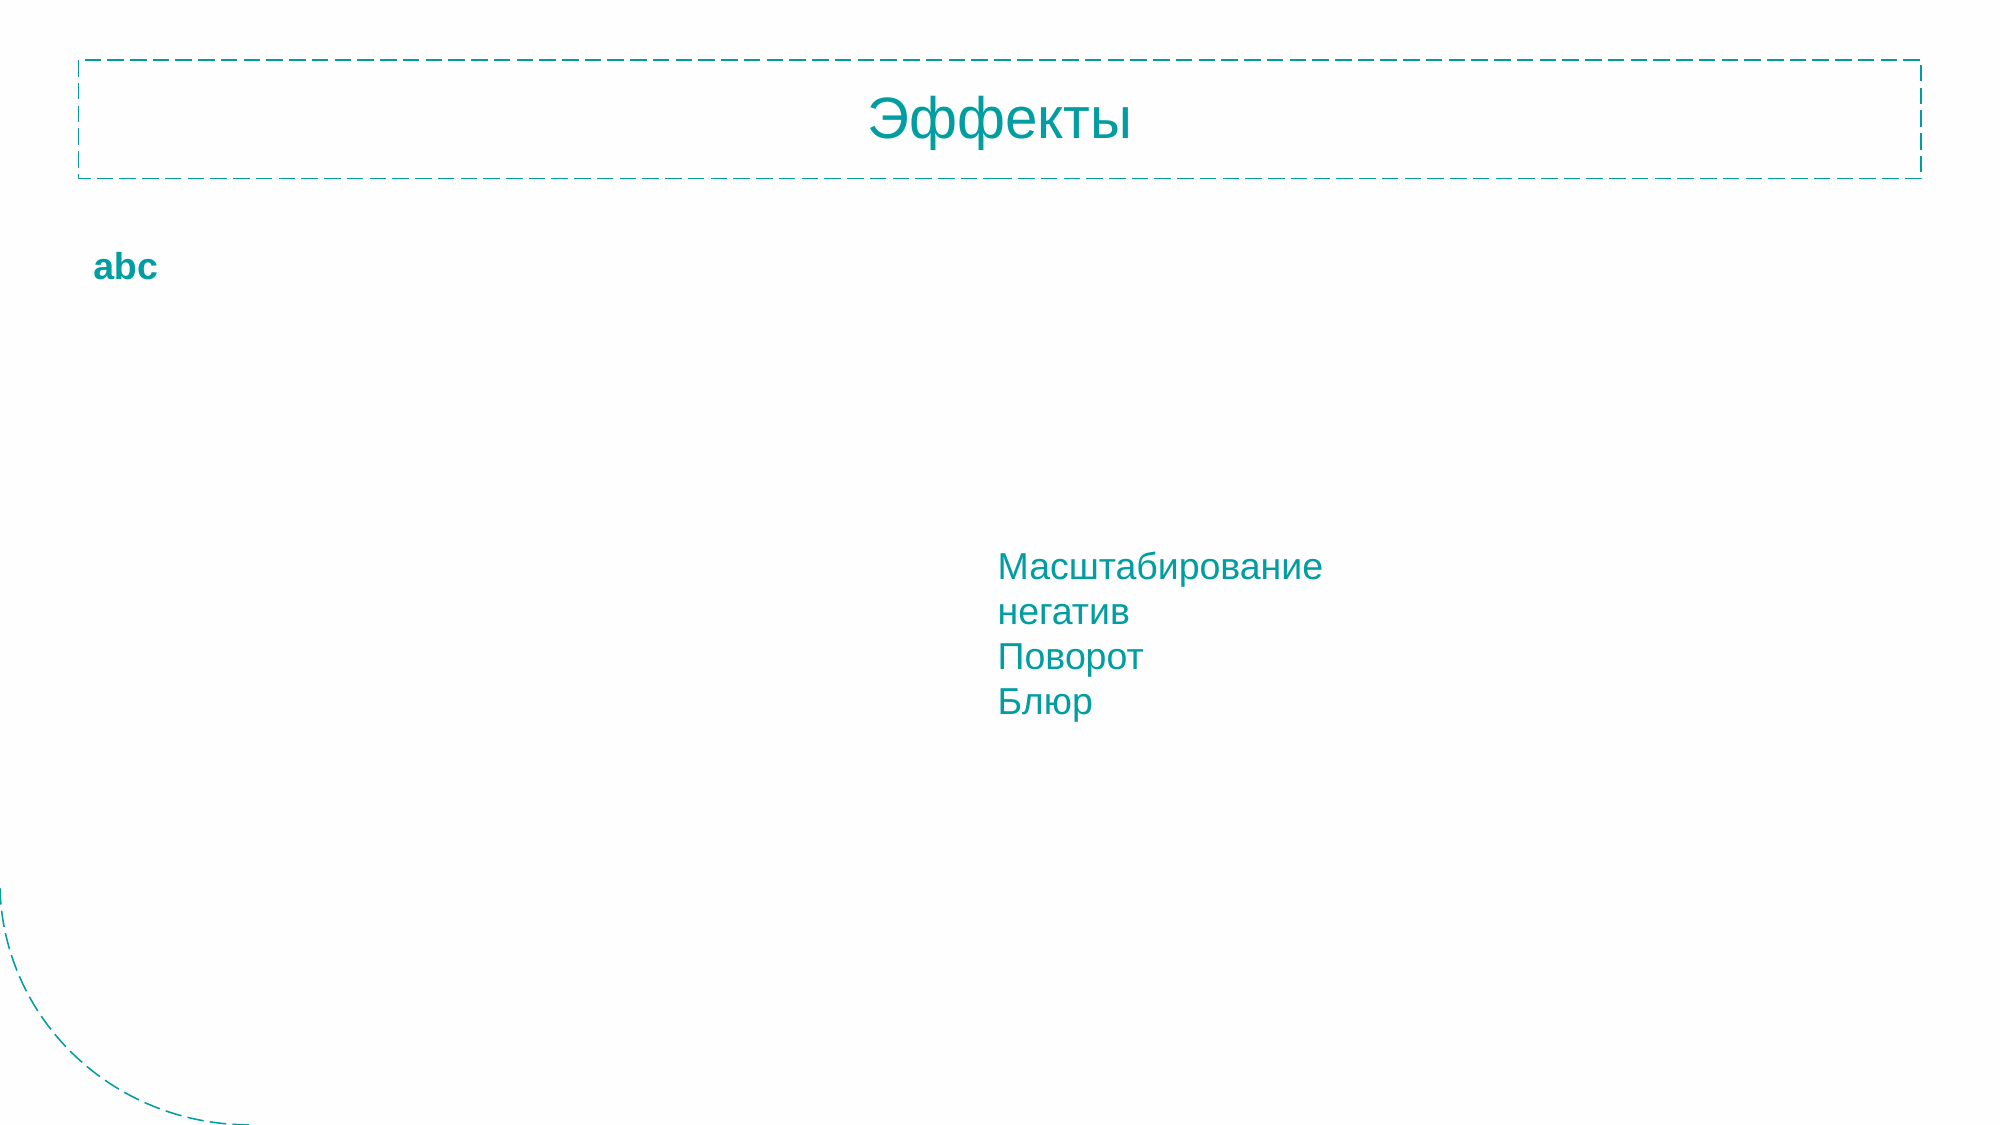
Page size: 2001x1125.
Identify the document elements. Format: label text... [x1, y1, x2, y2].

title Эффекты [78, 59, 1922, 179]
text_box Масштабирование негатив Поворот Блюр [982, 234, 1922, 1074]
text_box abc [78, 234, 982, 985]
